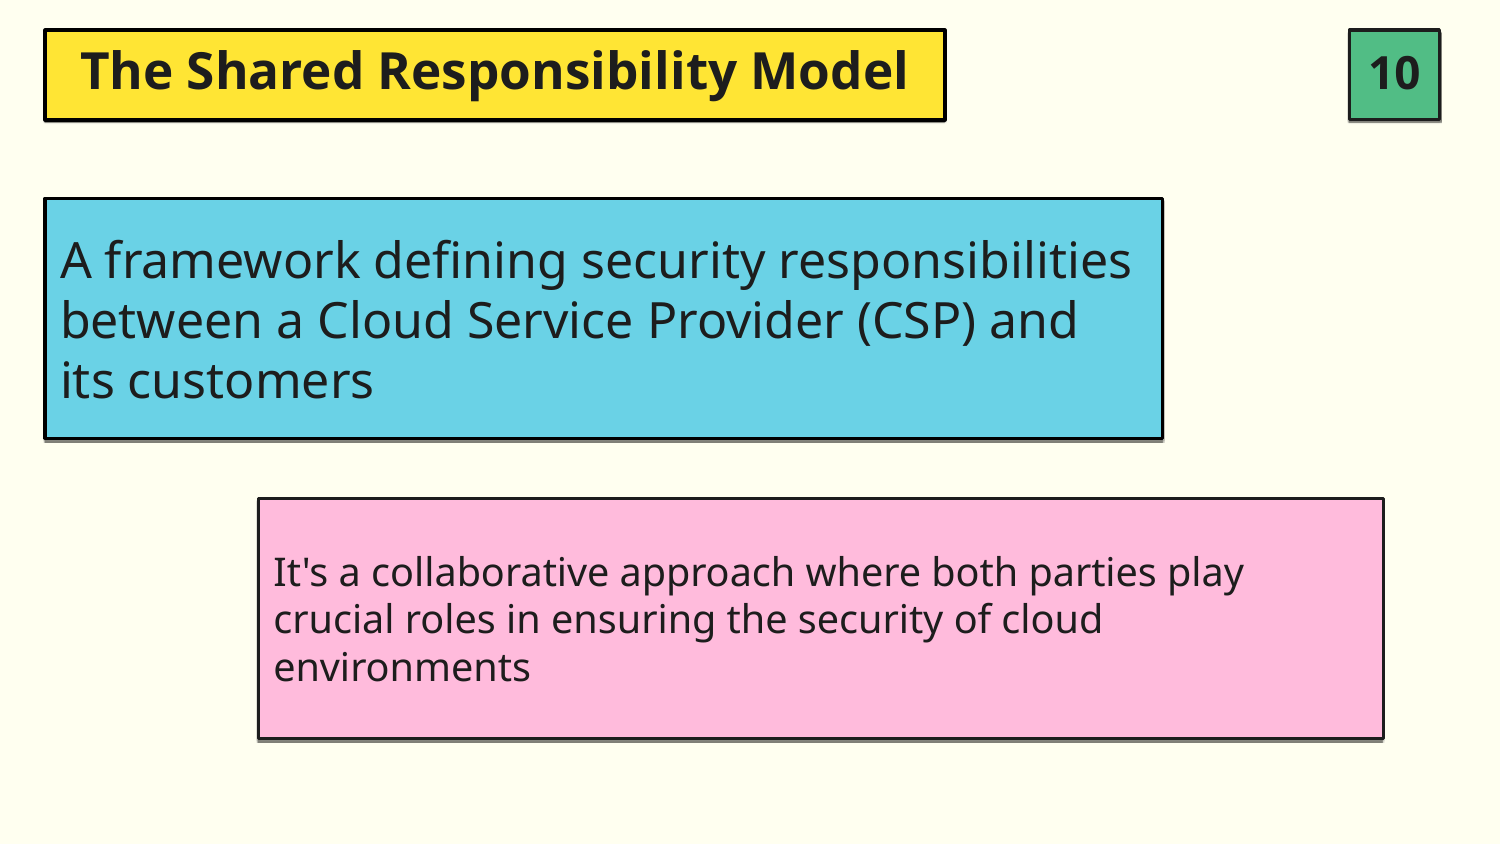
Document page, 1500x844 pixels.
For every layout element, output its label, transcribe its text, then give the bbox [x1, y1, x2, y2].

list A framework defining security responsibilities between a Cloud Service Provider (CSP) and its customers [45, 198, 1163, 439]
title The Shared Responsibility Model [45, 30, 945, 120]
list It's a collaborative approach where both parties play crucial roles in ensuring the security of cloud environments [258, 498, 1384, 739]
